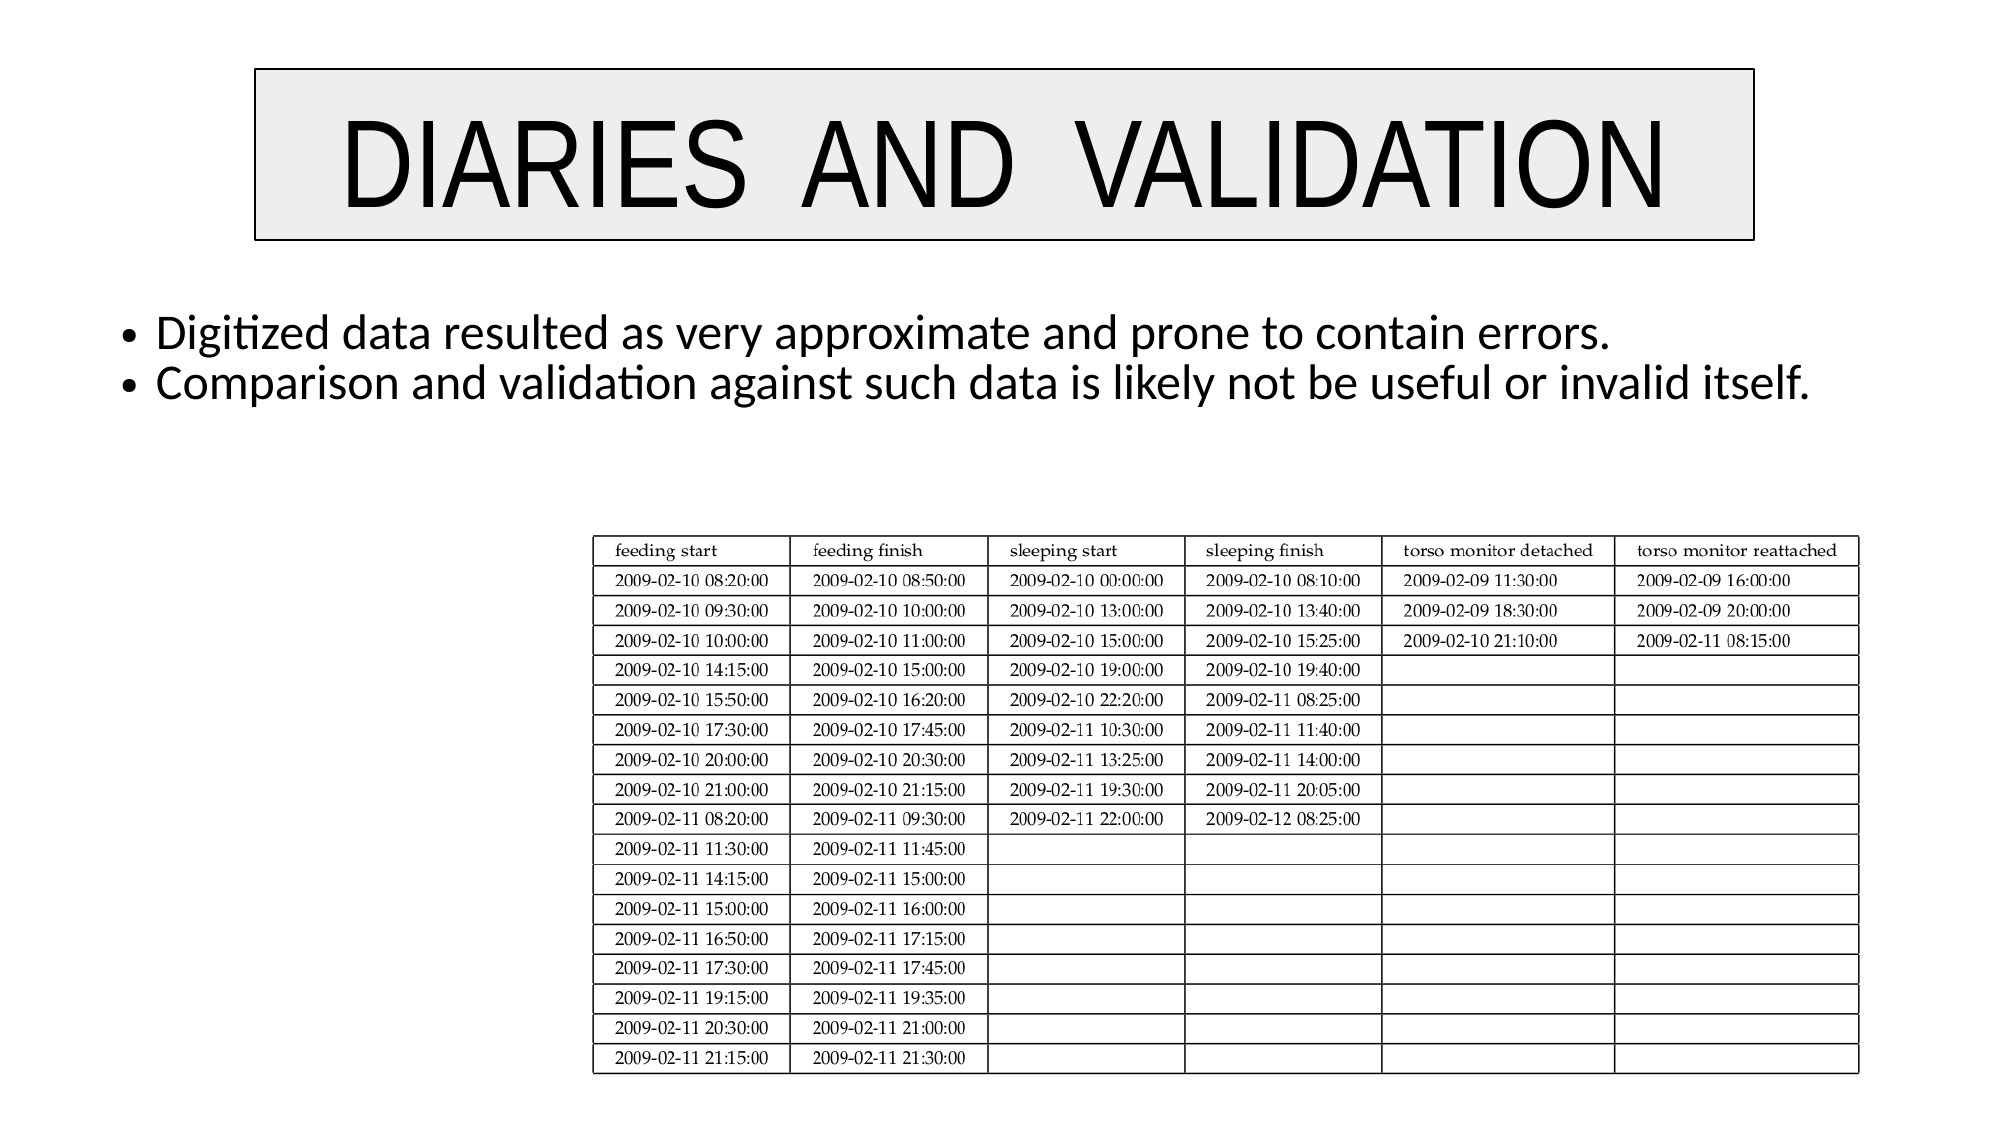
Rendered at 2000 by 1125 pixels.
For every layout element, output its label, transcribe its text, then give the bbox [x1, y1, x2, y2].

text_box Digitized data resulted as very approximate and prone to contain errors. Comparison and validation against such data is likely not be useful or invalid itself. [34, 304, 1936, 1010]
text_box DIARIES AND VALIDATION [254, 69, 1755, 240]
picture [580, 1010, 1876, 1082]
